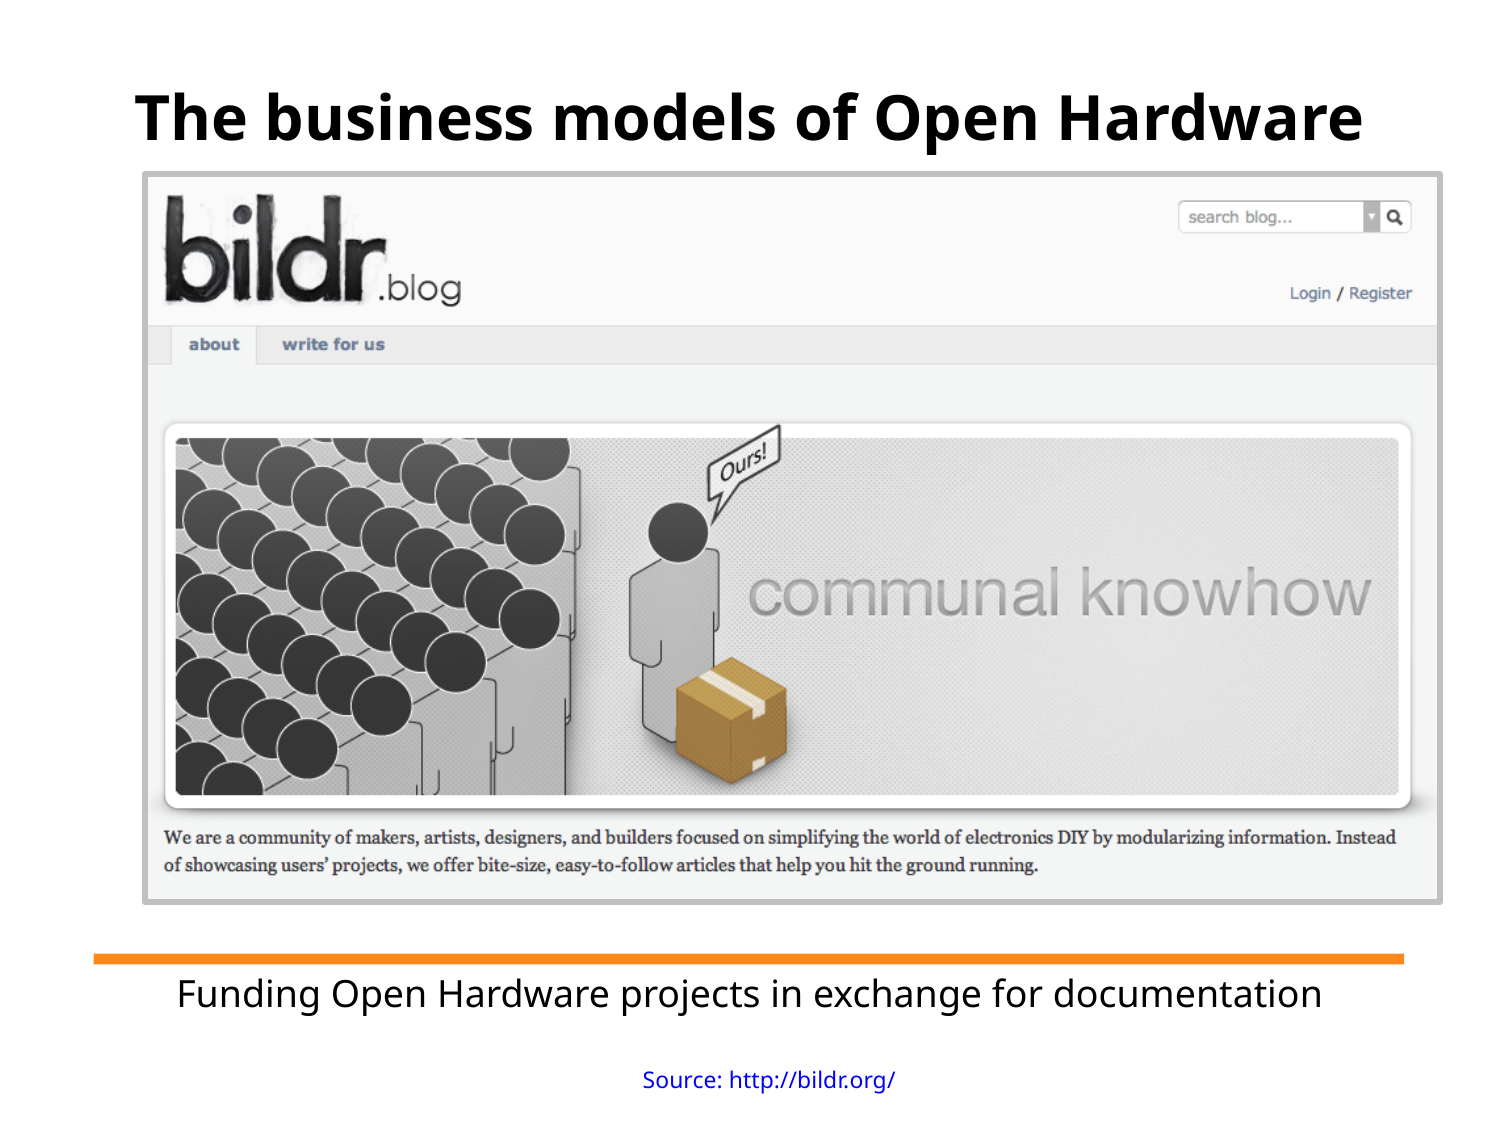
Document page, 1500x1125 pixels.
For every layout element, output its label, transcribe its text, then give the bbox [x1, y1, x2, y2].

text_box Source: http://bildr.org/ [627, 1056, 873, 1098]
text_box Funding Open Hardware projects in exchange for documentation [103, 960, 1398, 1020]
picture [0, 0, 1500, 1125]
title The business models of Open Hardware [75, 44, 1426, 188]
